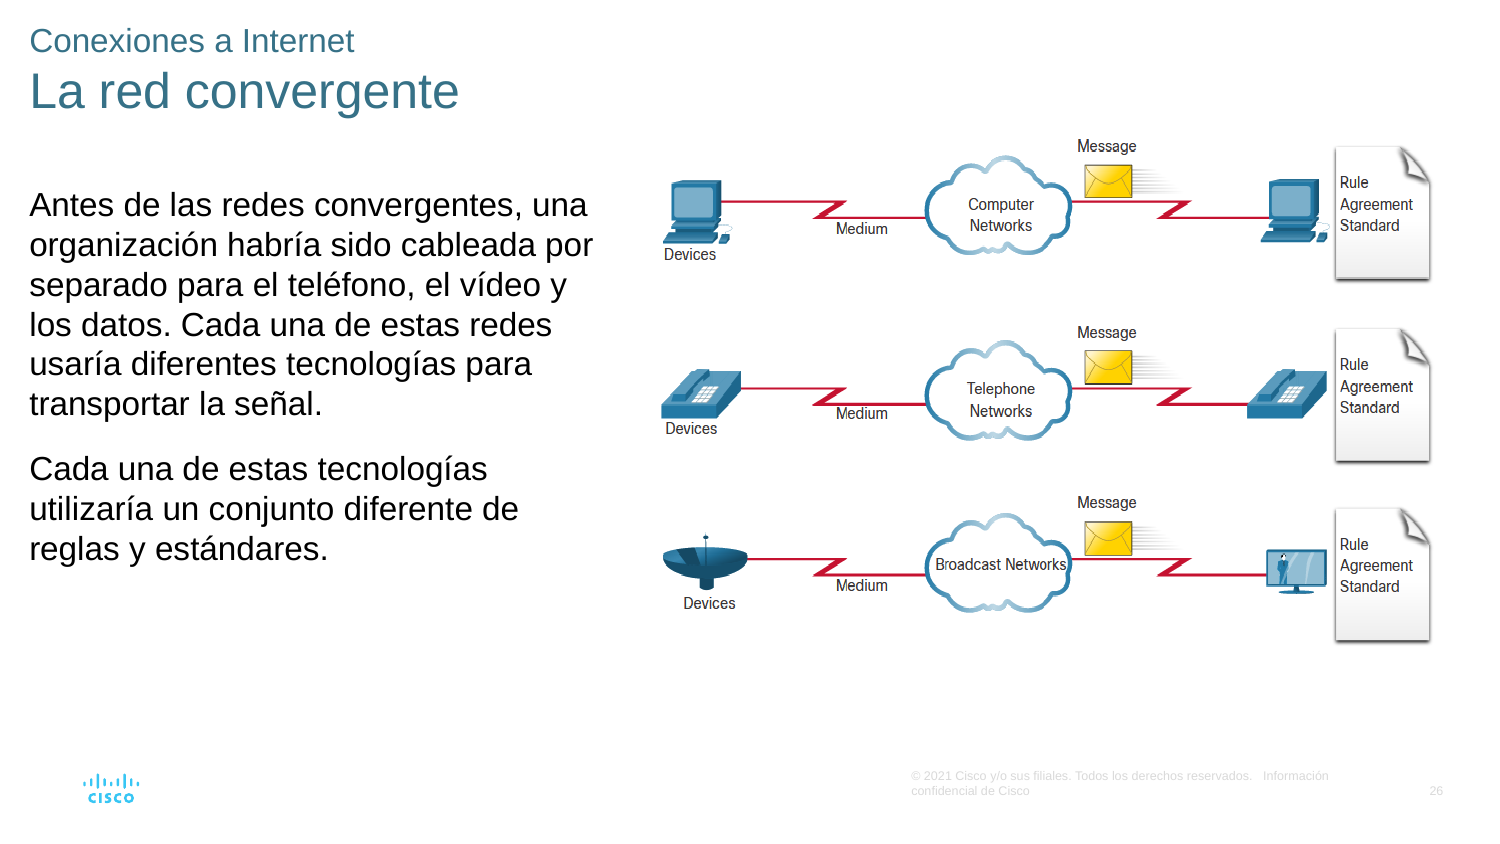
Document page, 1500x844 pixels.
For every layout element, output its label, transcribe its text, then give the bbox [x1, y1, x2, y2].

picture [649, 130, 1439, 650]
title Conexiones a Internet La red convergente [14, 6, 650, 131]
list Antes de las redes convergentes, una organización habría sido cableada por separado para el teléfono, el vídeo y los datos. Cada una de estas redes usaría diferentes tecnologías para transportar la señal. Cada una de estas tecnologías utilizaría un conjunto diferente de reglas y estándares. [14, 175, 649, 606]
